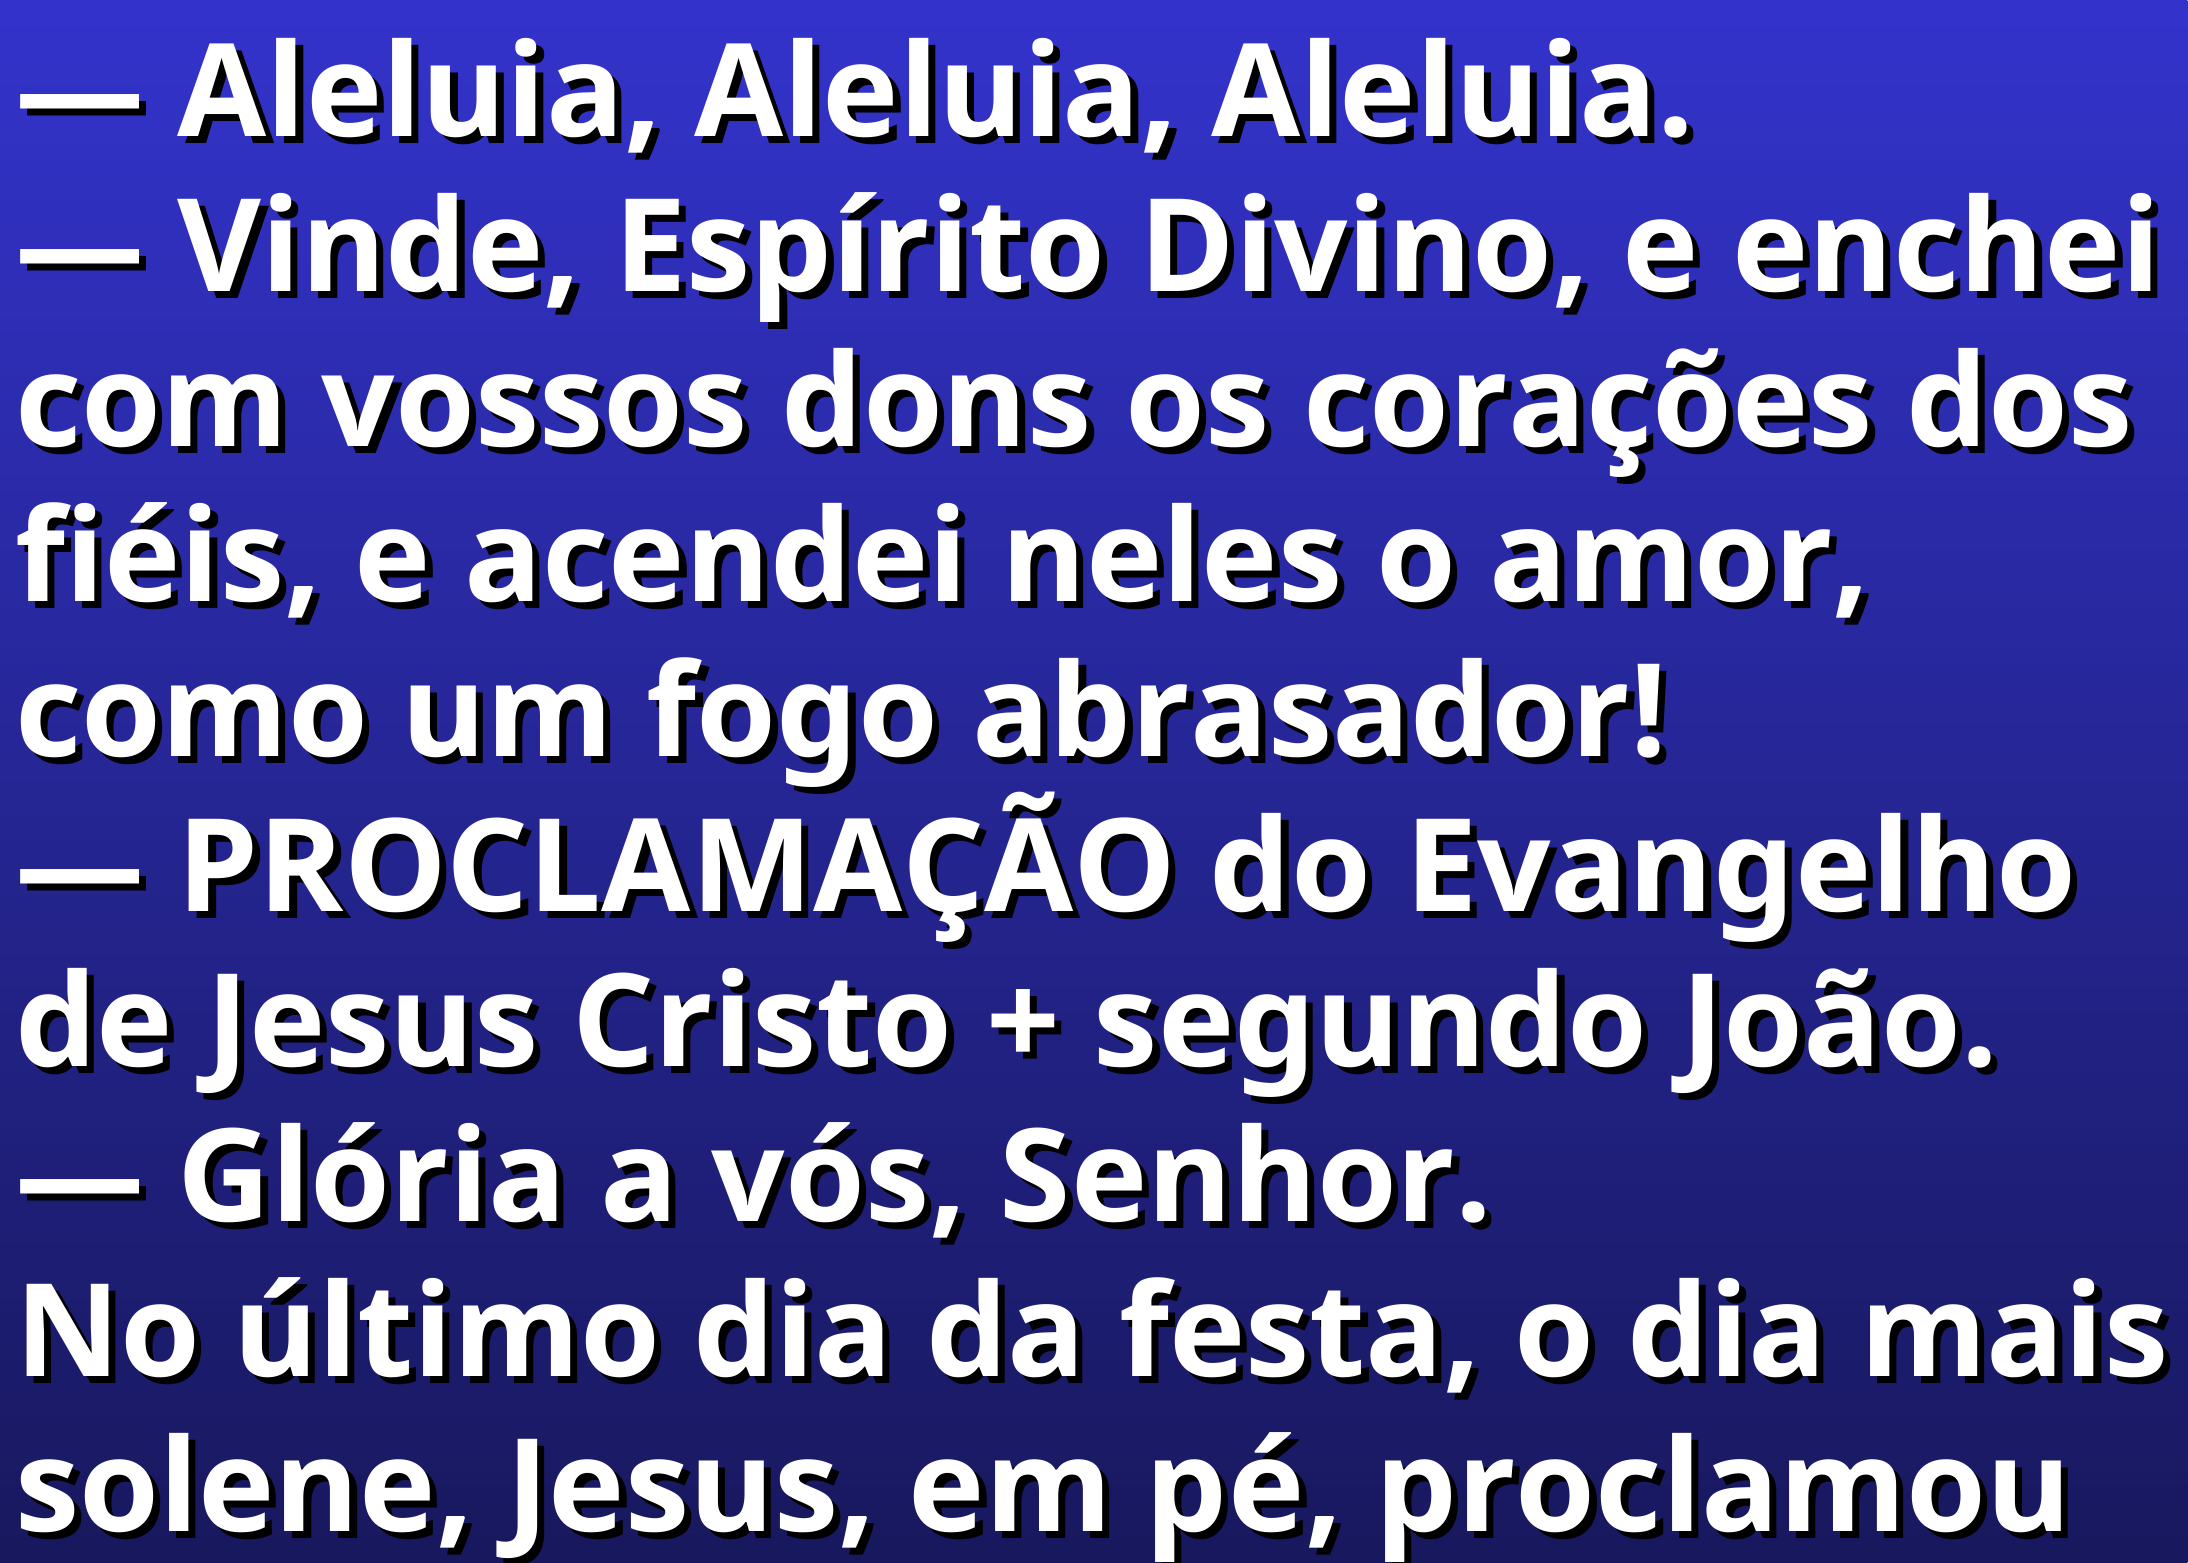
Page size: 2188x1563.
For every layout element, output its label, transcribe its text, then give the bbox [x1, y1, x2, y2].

text_box — Aleluia, Aleluia, Aleluia. — Vinde, Espírito Divino, e enchei com vossos dons os corações dos fiéis, e acendei neles o amor, como um fogo abrasador! — PROCLAMAÇÃO do Evangelho de Jesus Cristo + segundo João. — Glória a vós, Senhor. No último dia da festa, o dia mais solene, Jesus, em pé, proclamou em voz alta: "Se alguém tem sede, venha a mim, e beba. 38 Aquele que crê em mim, conforme diz a Escritura, rios de água viva jorrarão do seu interior". 39 Jesus falava do Espírito, que deviam receber os que tivessem fé nele; pois ainda não tinha sido dado o Espírito, porque Jesus ainda não tinha sido glorificado. Palavra da Salvação. [0, 0, 2188, 1563]
